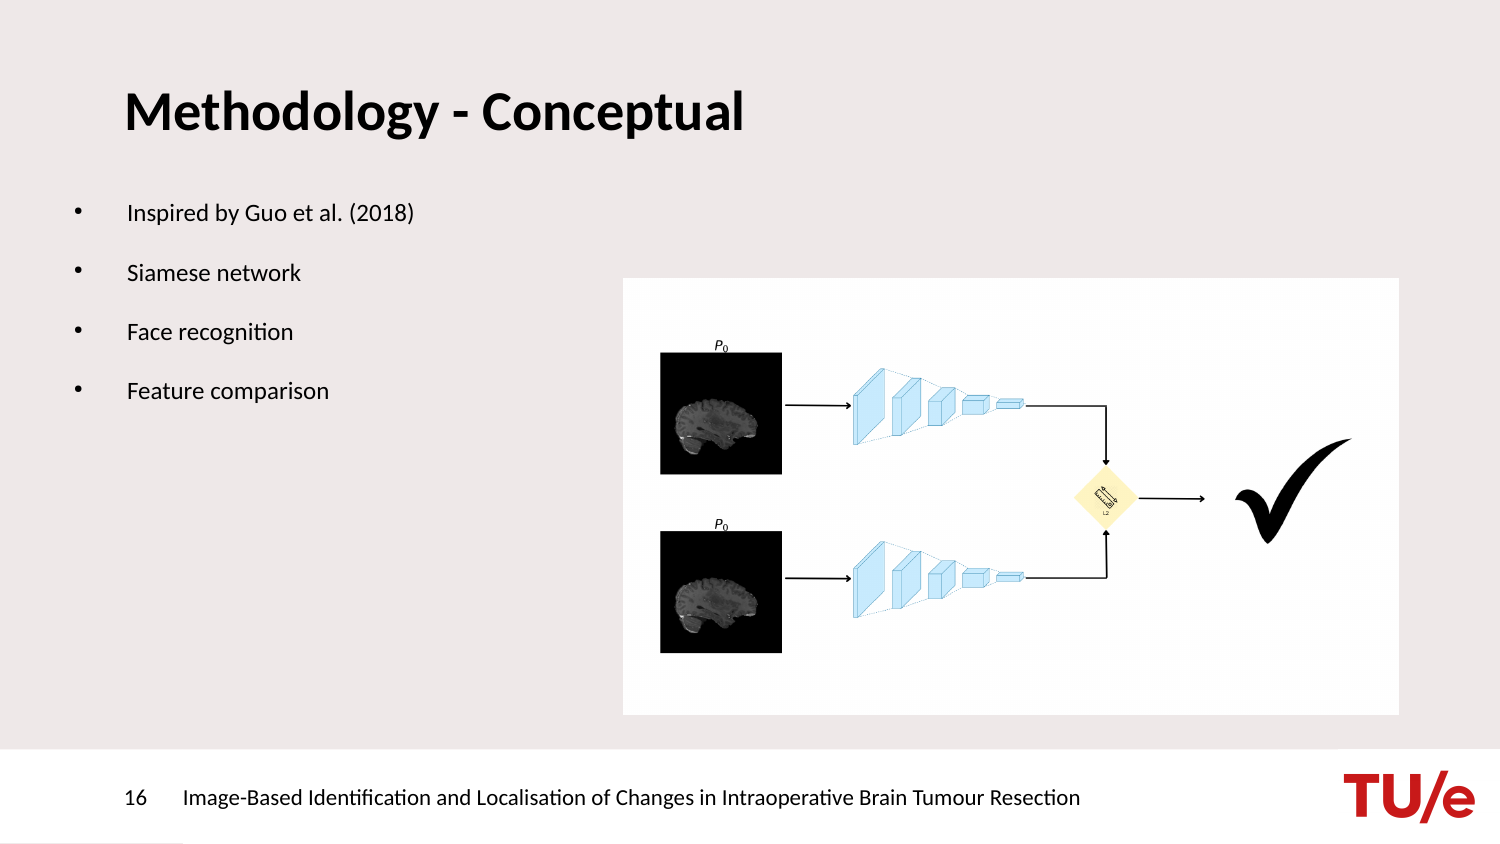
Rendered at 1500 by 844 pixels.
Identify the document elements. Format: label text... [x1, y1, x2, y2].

picture [1339, 749, 1500, 844]
title Methodology - Conceptual [124, 85, 1364, 174]
picture [623, 278, 1399, 715]
list Inspired by Guo et al. (2018) Siamese network Face recognition Feature comparison [56, 137, 1296, 617]
